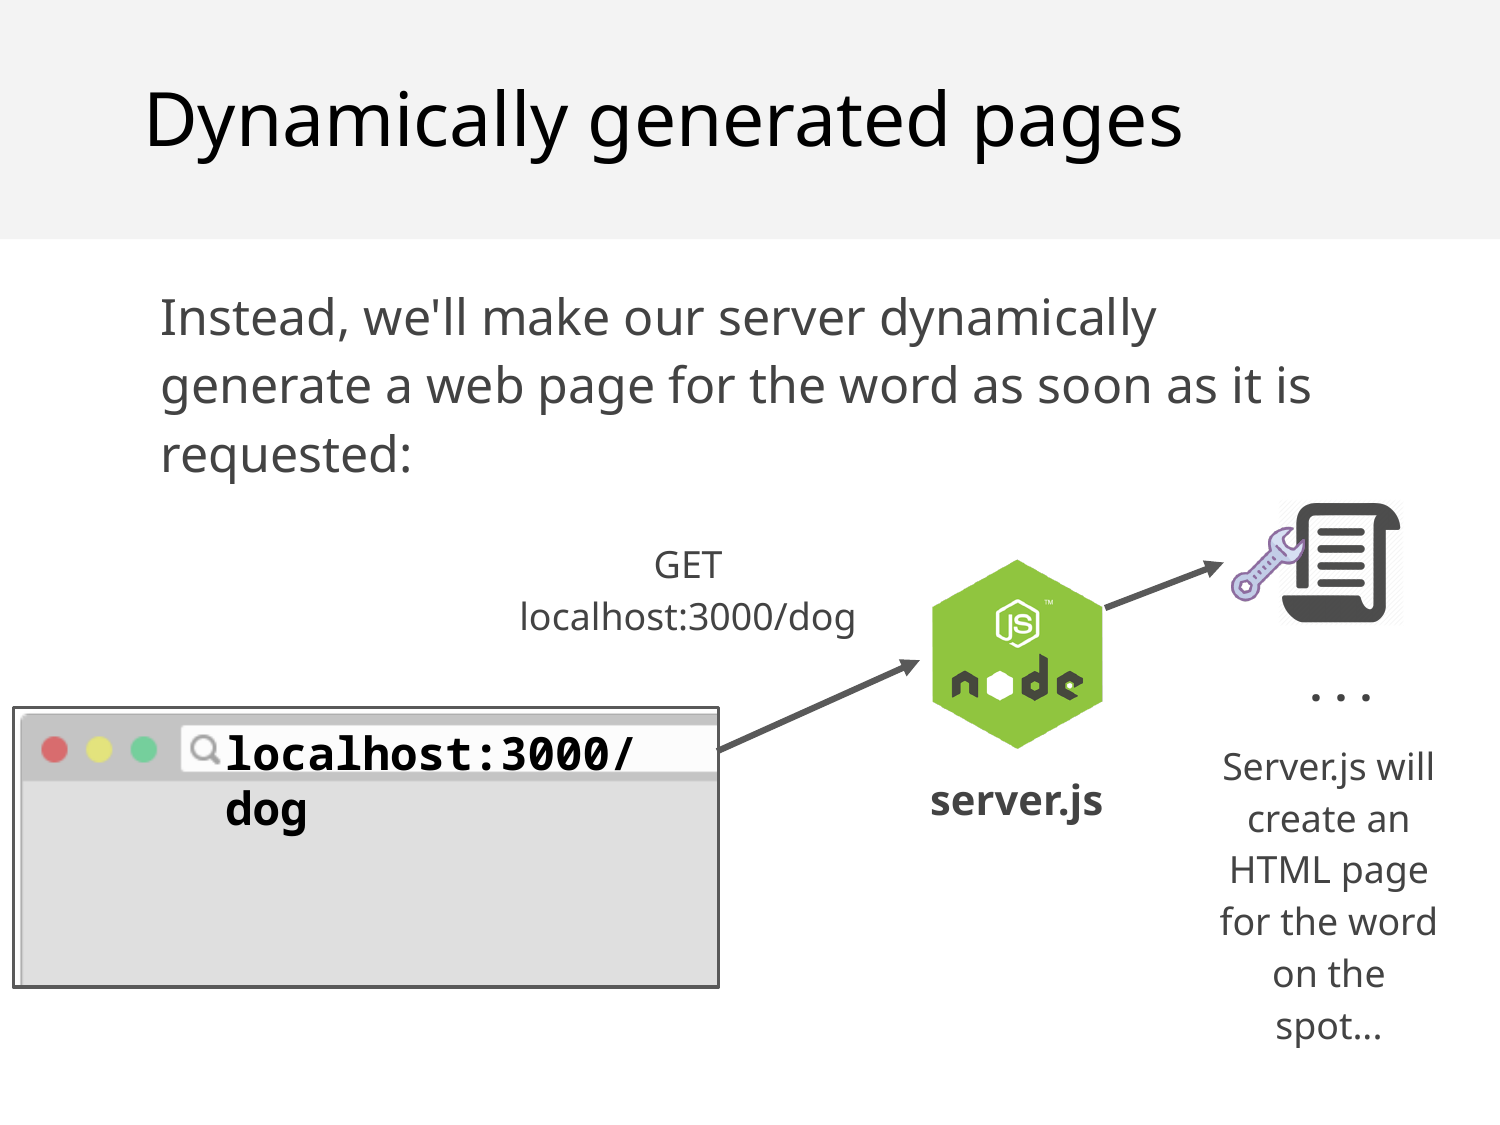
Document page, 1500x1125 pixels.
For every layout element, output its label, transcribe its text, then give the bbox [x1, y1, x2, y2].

picture [919, 557, 1114, 751]
text_box GET localhost:3000/dog [491, 519, 885, 687]
text_box Server.js will create an HTML page for the word on the spot... [1201, 721, 1457, 967]
picture [14, 709, 717, 986]
list server.js [862, 751, 1172, 824]
picture [1224, 499, 1404, 626]
title Dynamically generated pages [128, 56, 1372, 183]
list ... [1186, 637, 1496, 710]
text_box localhost:3000/dog [210, 709, 717, 794]
picture [234, 805, 244, 820]
list Instead, we'll make our server dynamically generate a web page for the word as soon as it is requested: [145, 260, 1372, 455]
